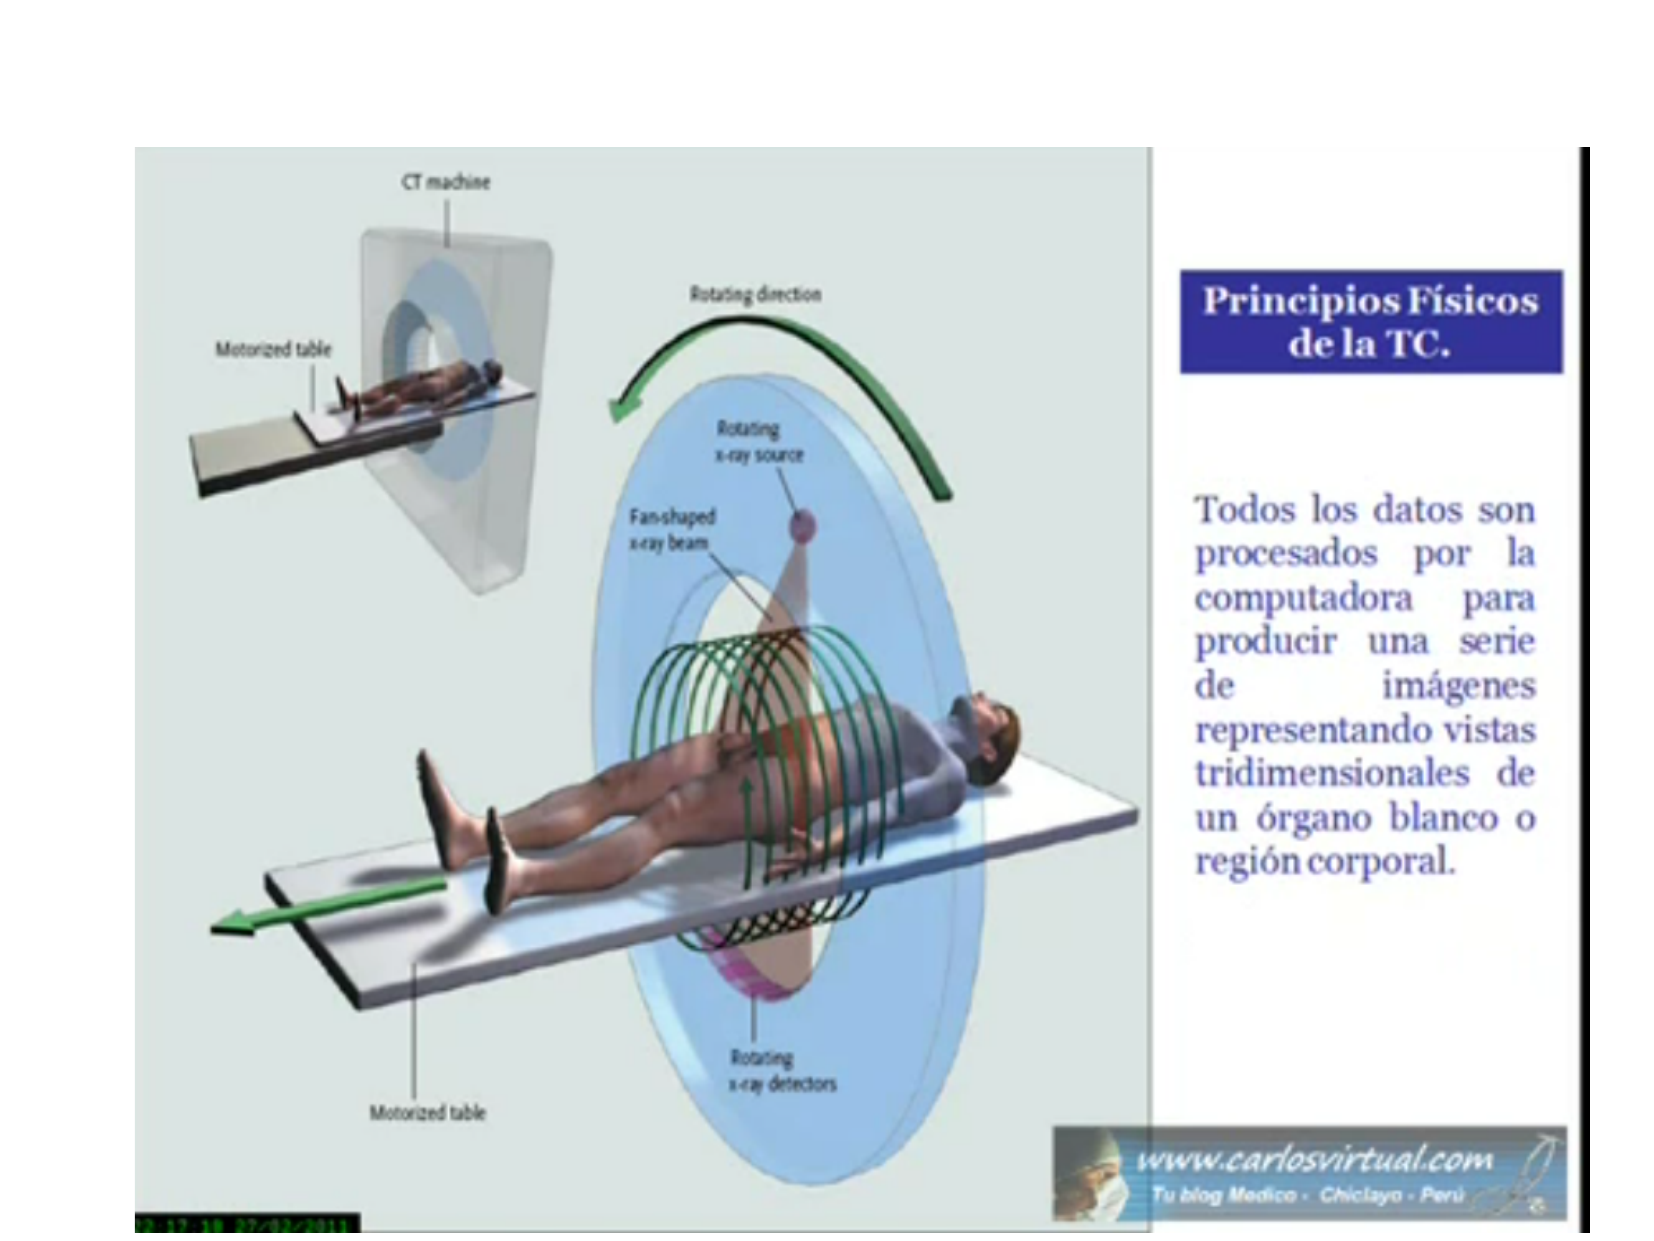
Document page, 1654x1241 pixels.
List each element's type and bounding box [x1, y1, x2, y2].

picture [134, 147, 1591, 1233]
